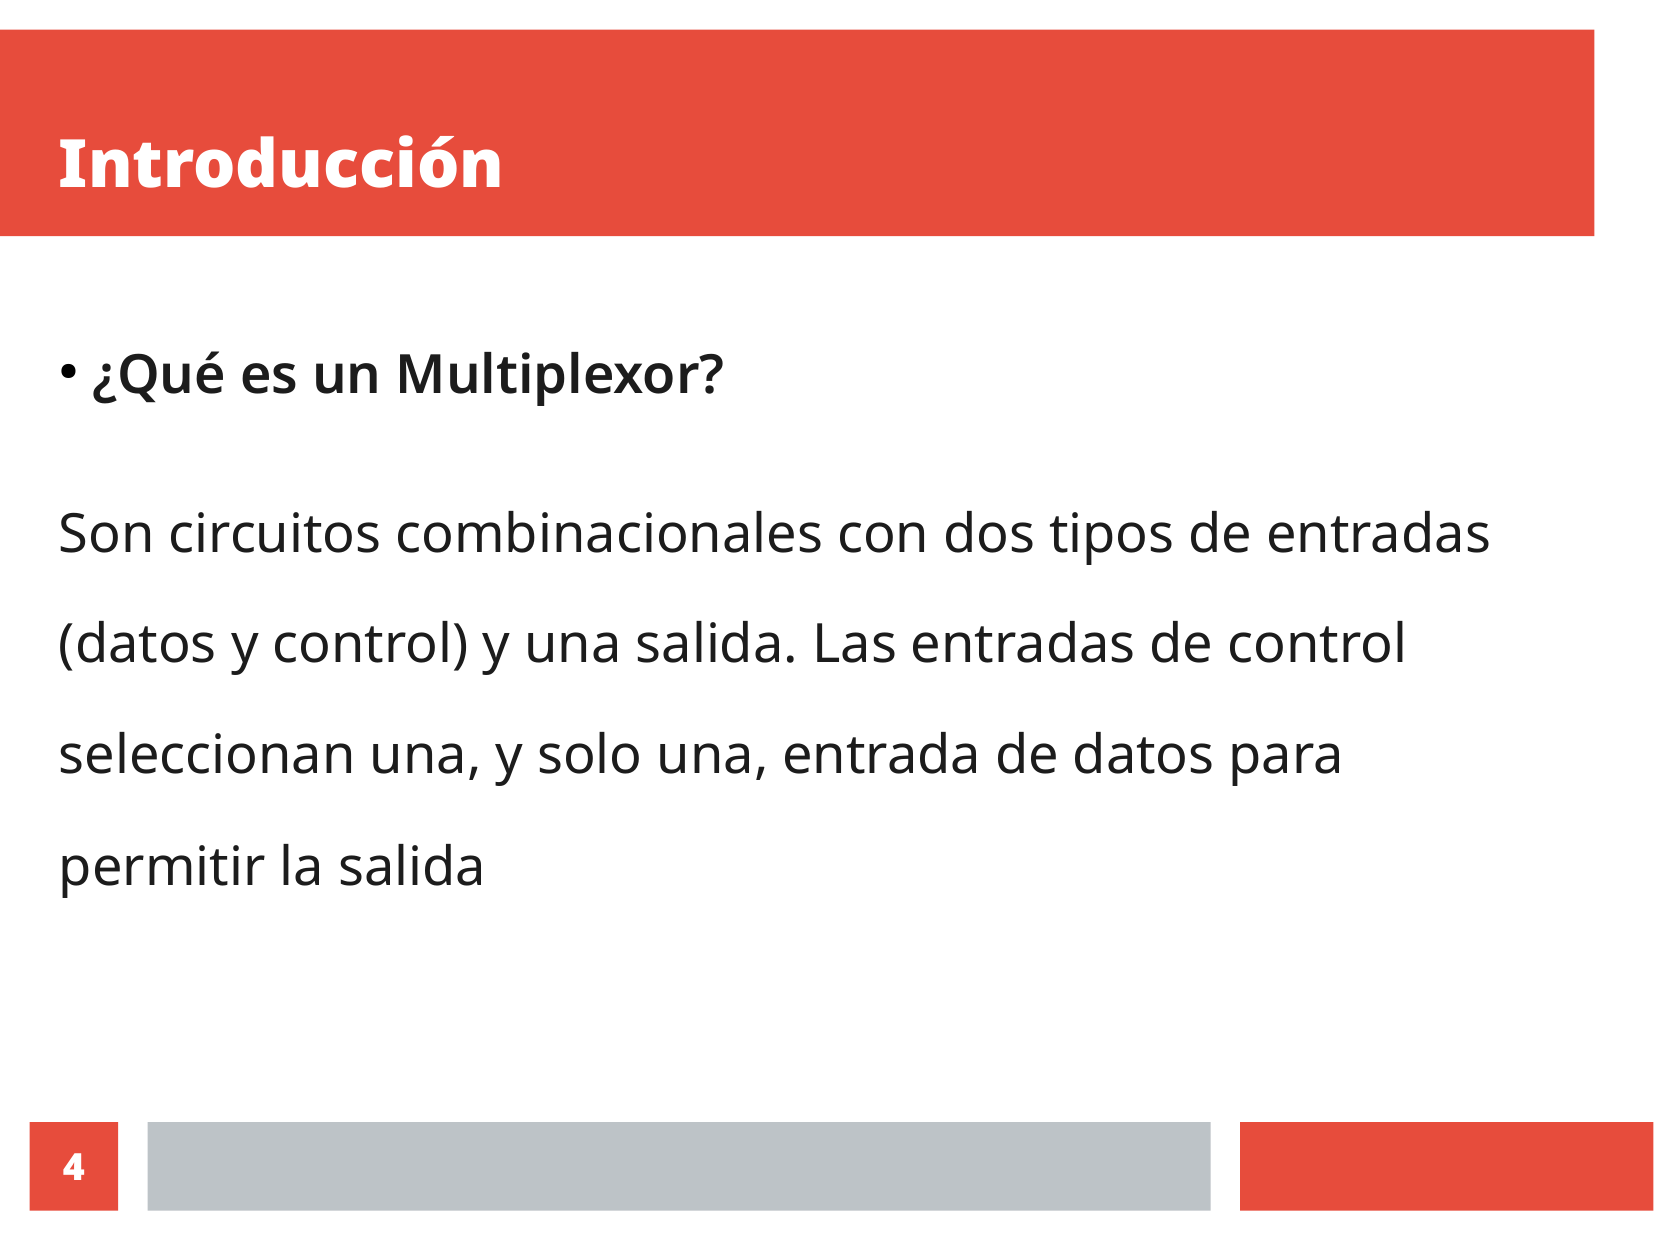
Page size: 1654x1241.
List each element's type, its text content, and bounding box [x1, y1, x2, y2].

title Introducción [59, 59, 1595, 207]
list ¿Qué es un Multiplexor? Son circuitos combinacionales con dos tipos de entradas (datos y control) y una salida. Las entradas de control seleccionan una, y solo una, entrada de datos para permitir la salida [59, 324, 1565, 1093]
